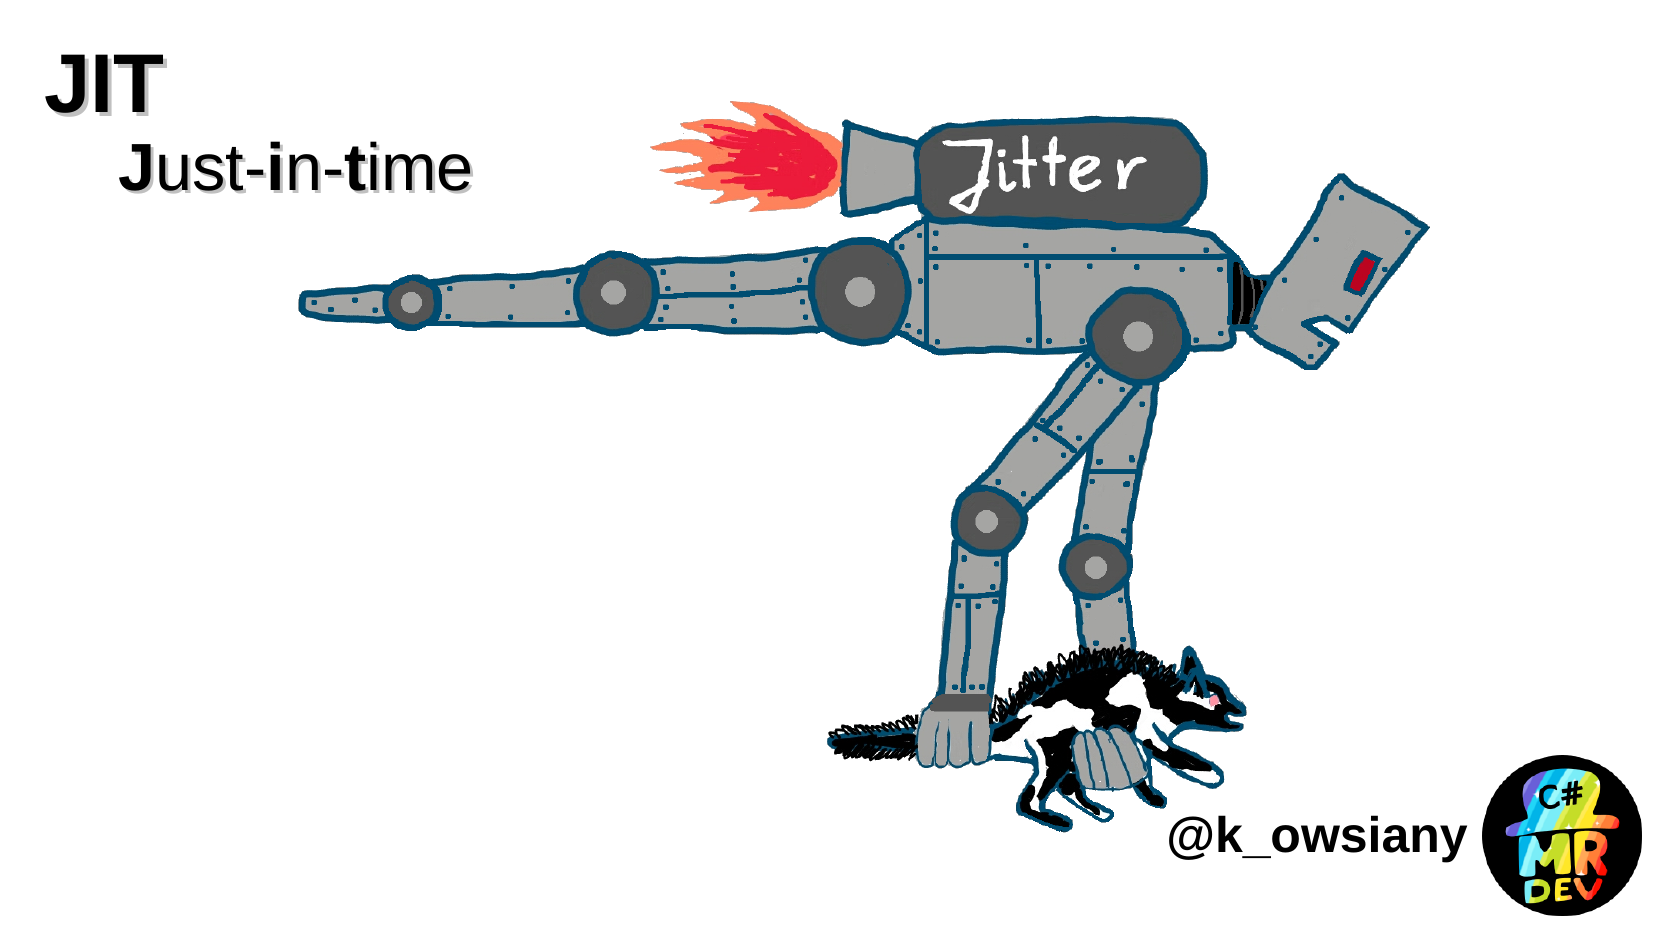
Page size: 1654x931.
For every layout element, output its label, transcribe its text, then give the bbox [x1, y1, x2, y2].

picture [1482, 755, 1642, 916]
text_box JIT Just-in-time [29, 29, 489, 213]
picture [295, 89, 1441, 846]
